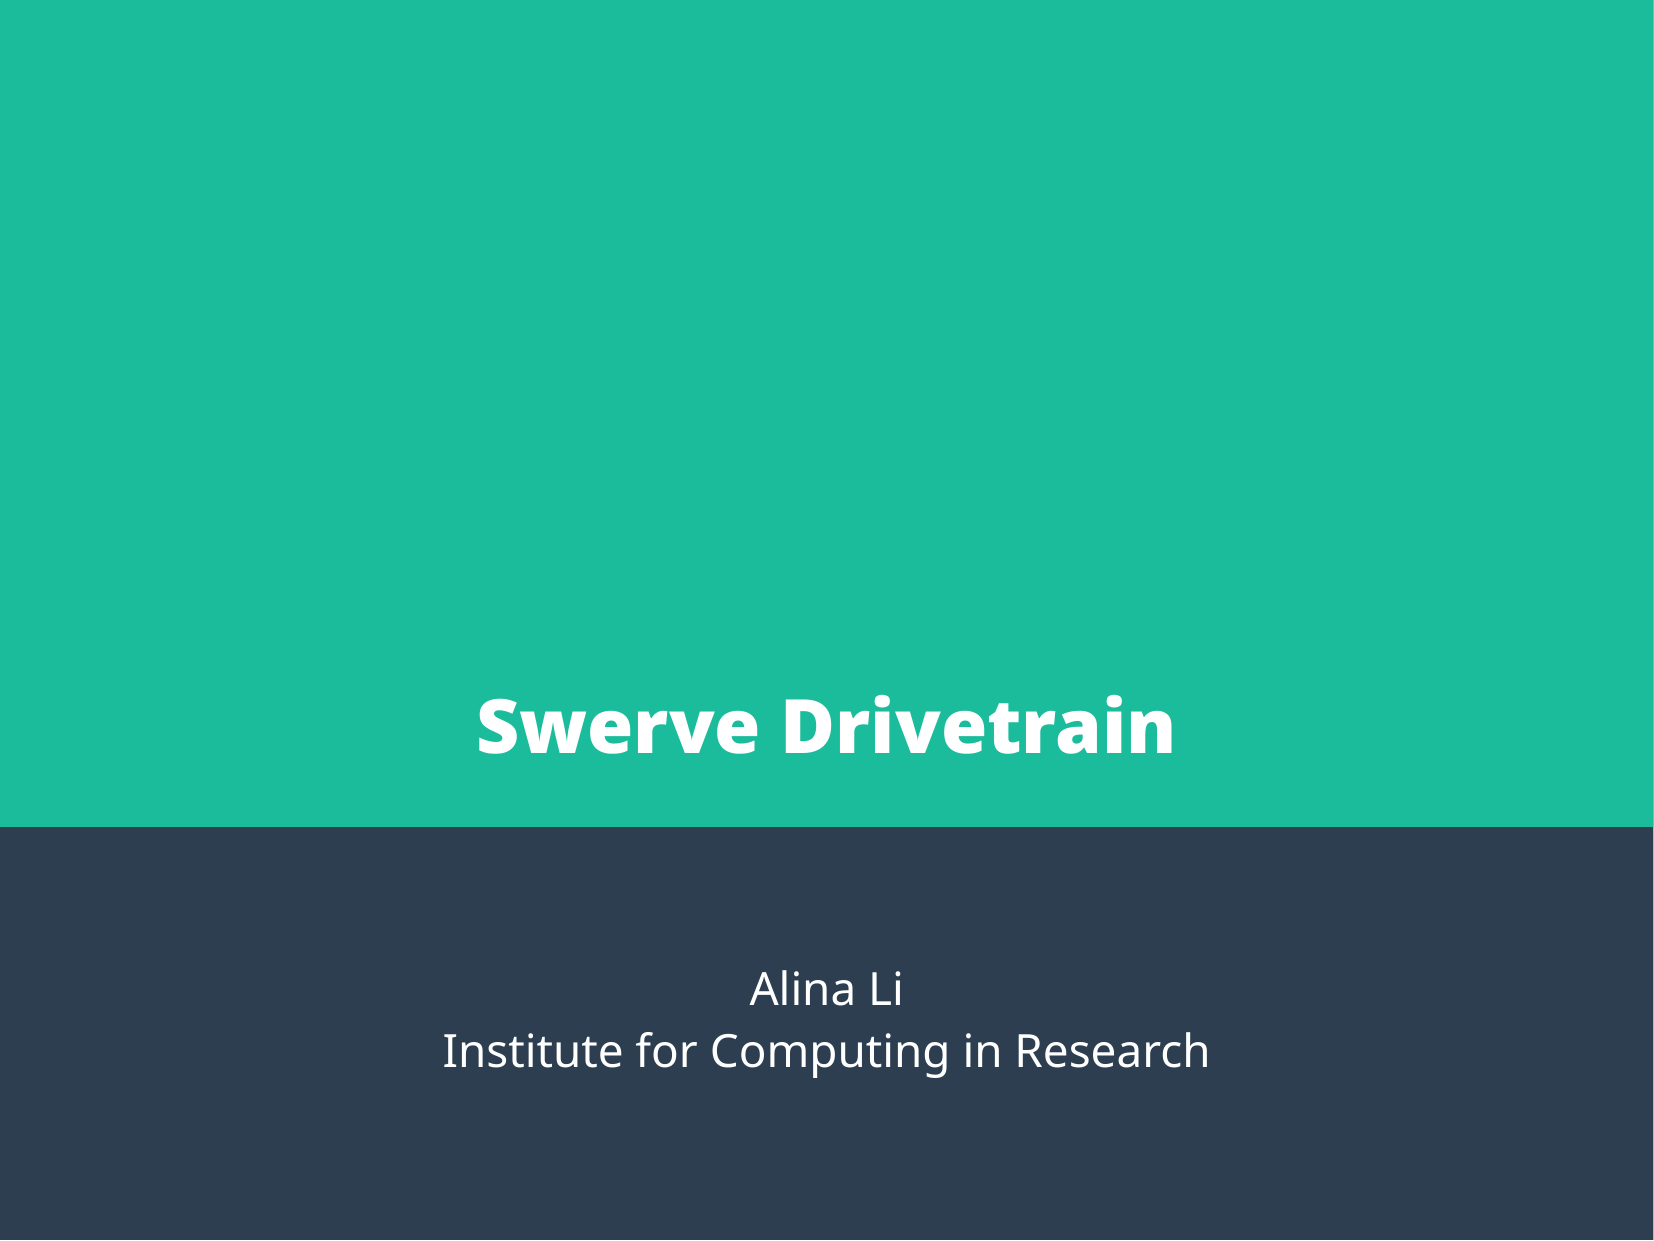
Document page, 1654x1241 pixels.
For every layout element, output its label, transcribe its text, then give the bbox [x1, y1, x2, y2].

subtitle Alina Li Institute for Computing in Research [59, 856, 1595, 1182]
title Swerve Drivetrain [59, 620, 1595, 778]
